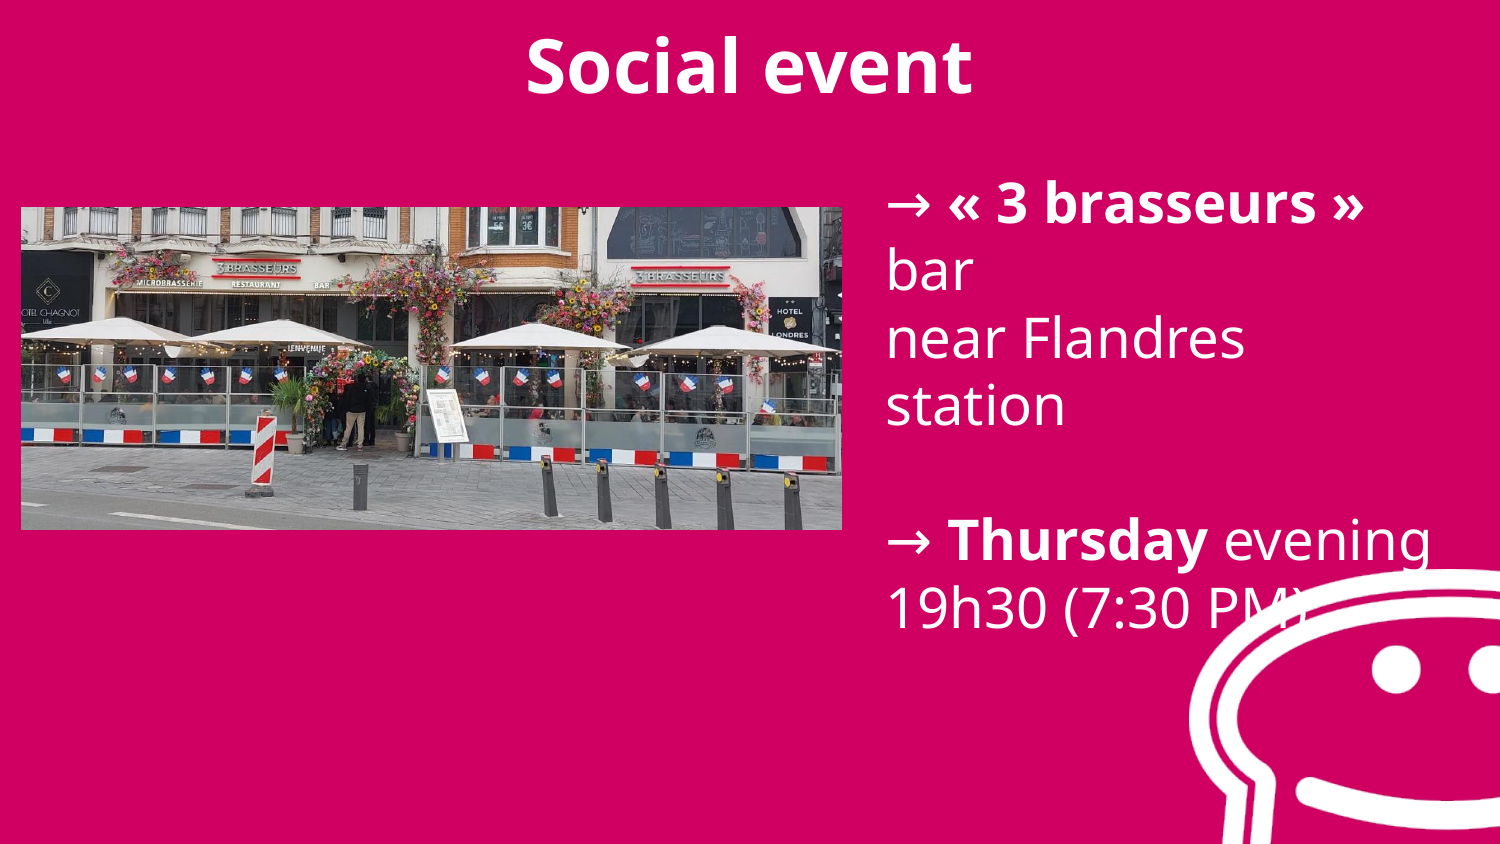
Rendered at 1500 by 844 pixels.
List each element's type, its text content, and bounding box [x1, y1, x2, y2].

text_box → « 3 brasseurs » bar near Flandres station → Thursday evening 19h30 (7:30 PM) [870, 152, 1455, 557]
picture [21, 207, 842, 531]
text_box Social event [0, 3, 1500, 124]
picture [1189, 569, 1500, 844]
